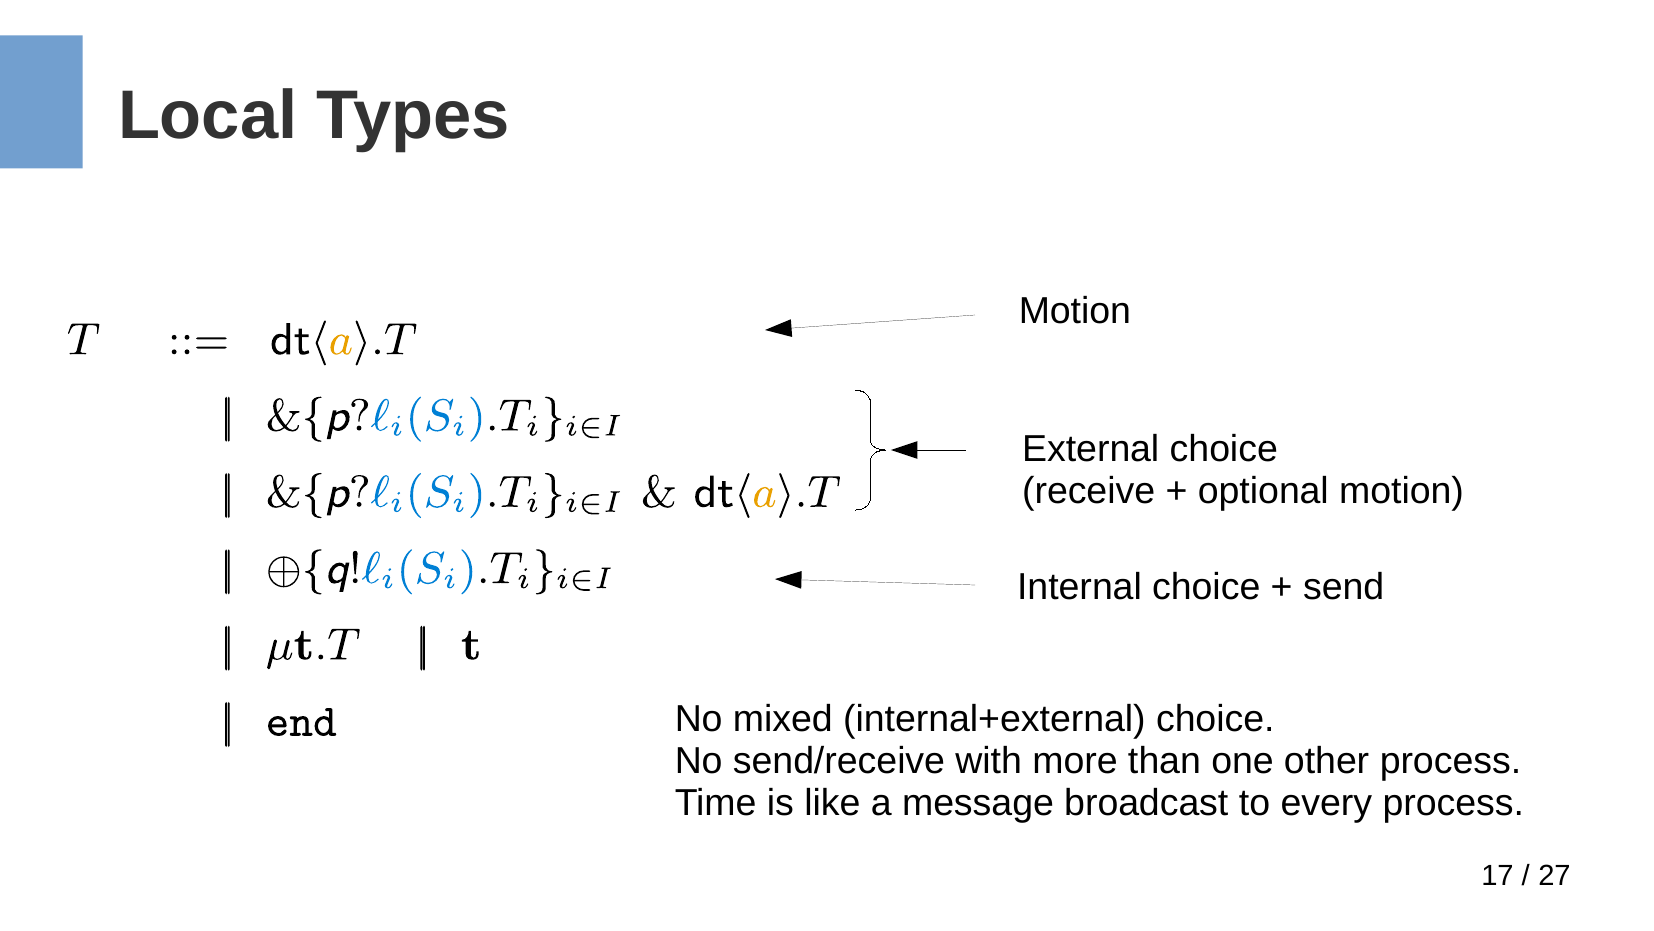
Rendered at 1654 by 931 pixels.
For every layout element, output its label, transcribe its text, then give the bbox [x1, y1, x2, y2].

text_box Motion [1004, 282, 1146, 340]
picture [68, 320, 841, 748]
text_box Internal choice + send [1002, 558, 1400, 616]
title Local Types [118, 37, 1571, 193]
text_box No mixed (internal+external) choice. No send/receive with more than one other process. Time is like a message broadcast to every process. [660, 690, 1540, 831]
text_box External choice (receive + optional motion) [1007, 420, 1479, 519]
